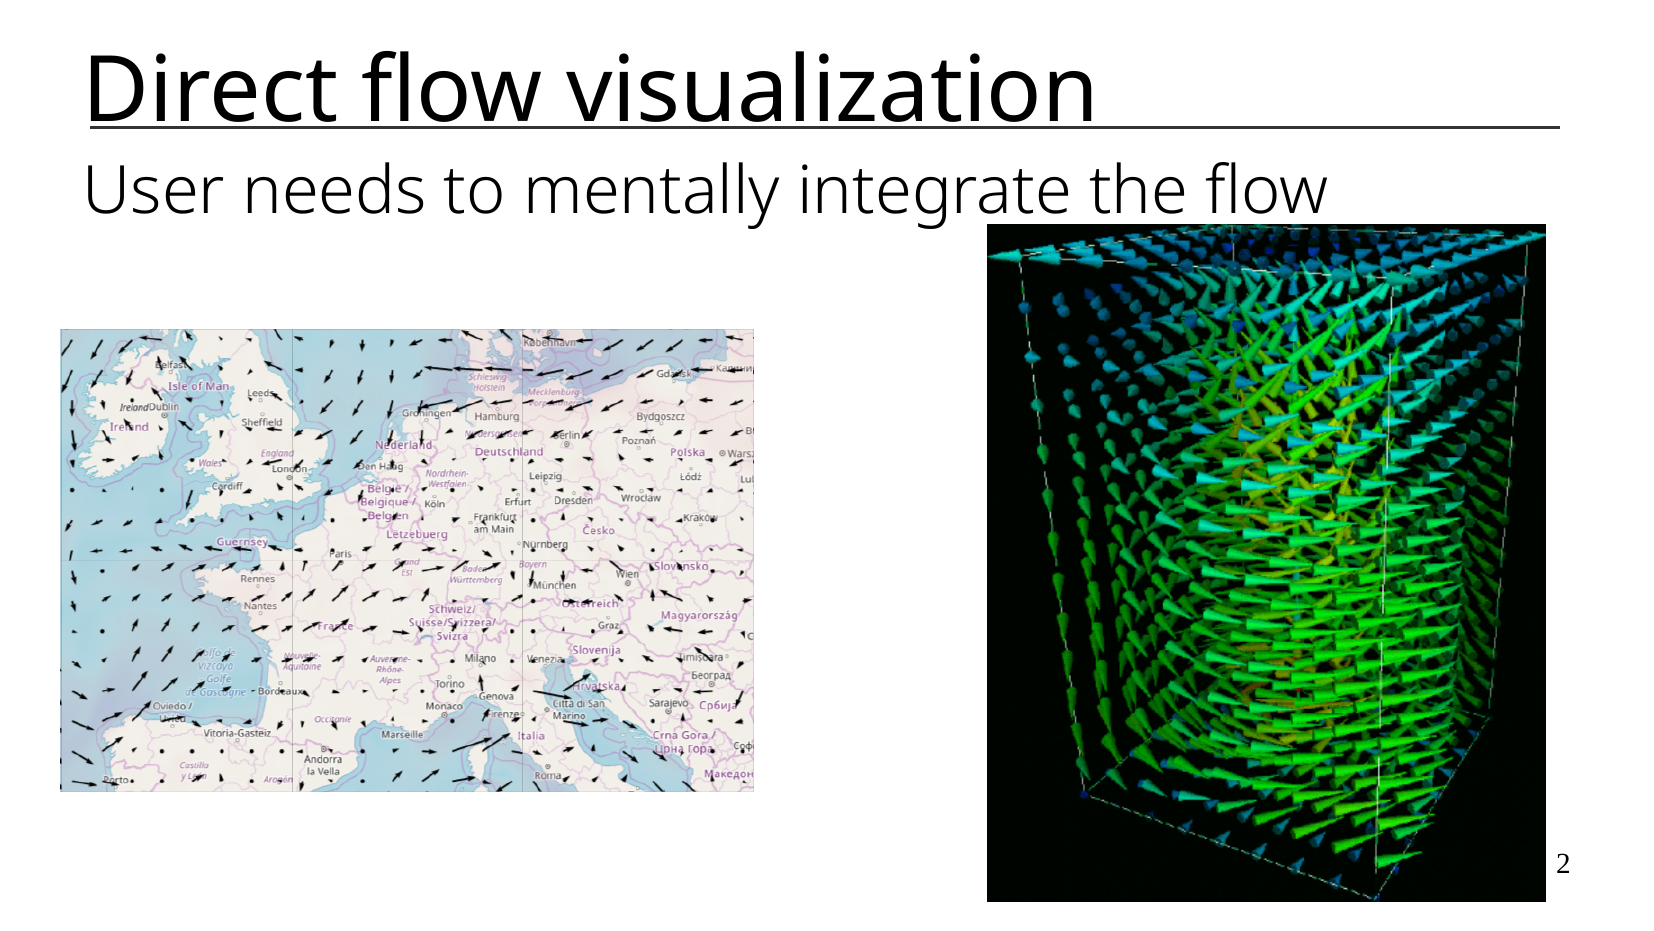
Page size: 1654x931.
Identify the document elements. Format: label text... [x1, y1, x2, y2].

title Direct flow visualization [82, 32, 1571, 140]
picture [987, 224, 1546, 903]
list User needs to mentally integrate the flow [82, 141, 1571, 247]
picture [60, 329, 754, 792]
